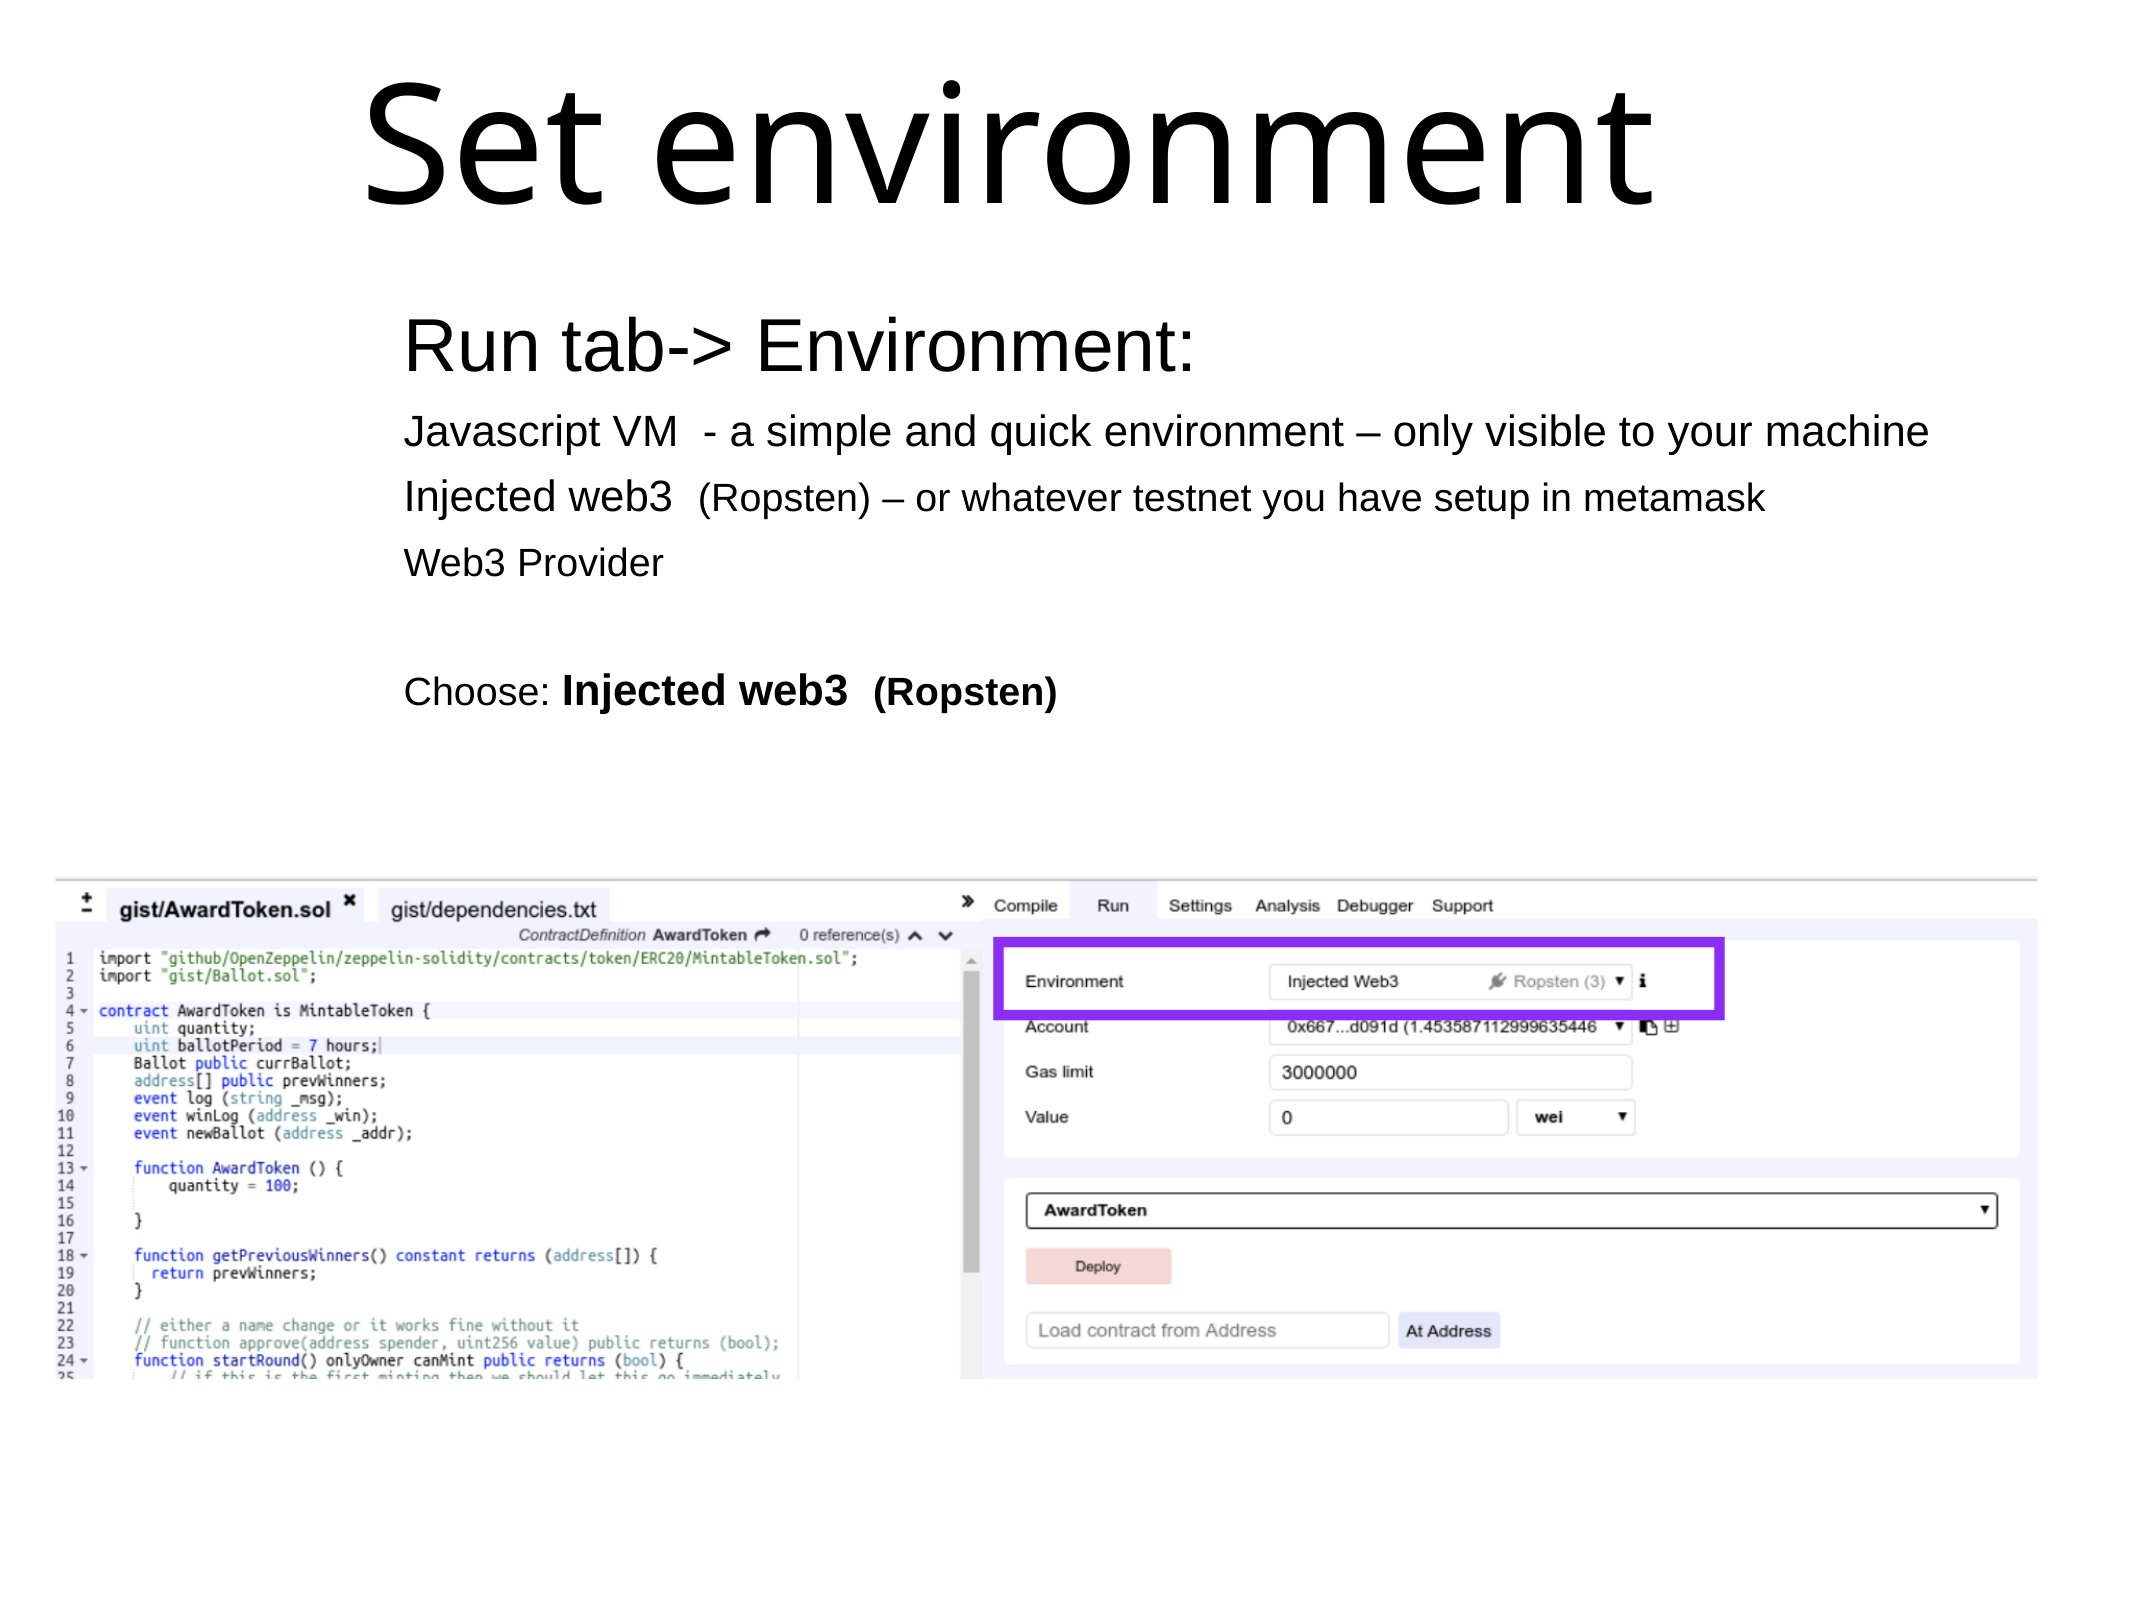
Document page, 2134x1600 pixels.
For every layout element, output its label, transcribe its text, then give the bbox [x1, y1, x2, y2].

picture [43, 866, 2054, 1402]
subtitle Run tab-> Environment: Javascript VM - a simple and quick environment – only visible to your machine Injected web3 (Ropsten) – or whatever testnet you have setup in metamask Web3 Provider Choose: Injected web3 (Ropsten) [388, 289, 2106, 616]
title Set environment [150, 30, 1867, 246]
